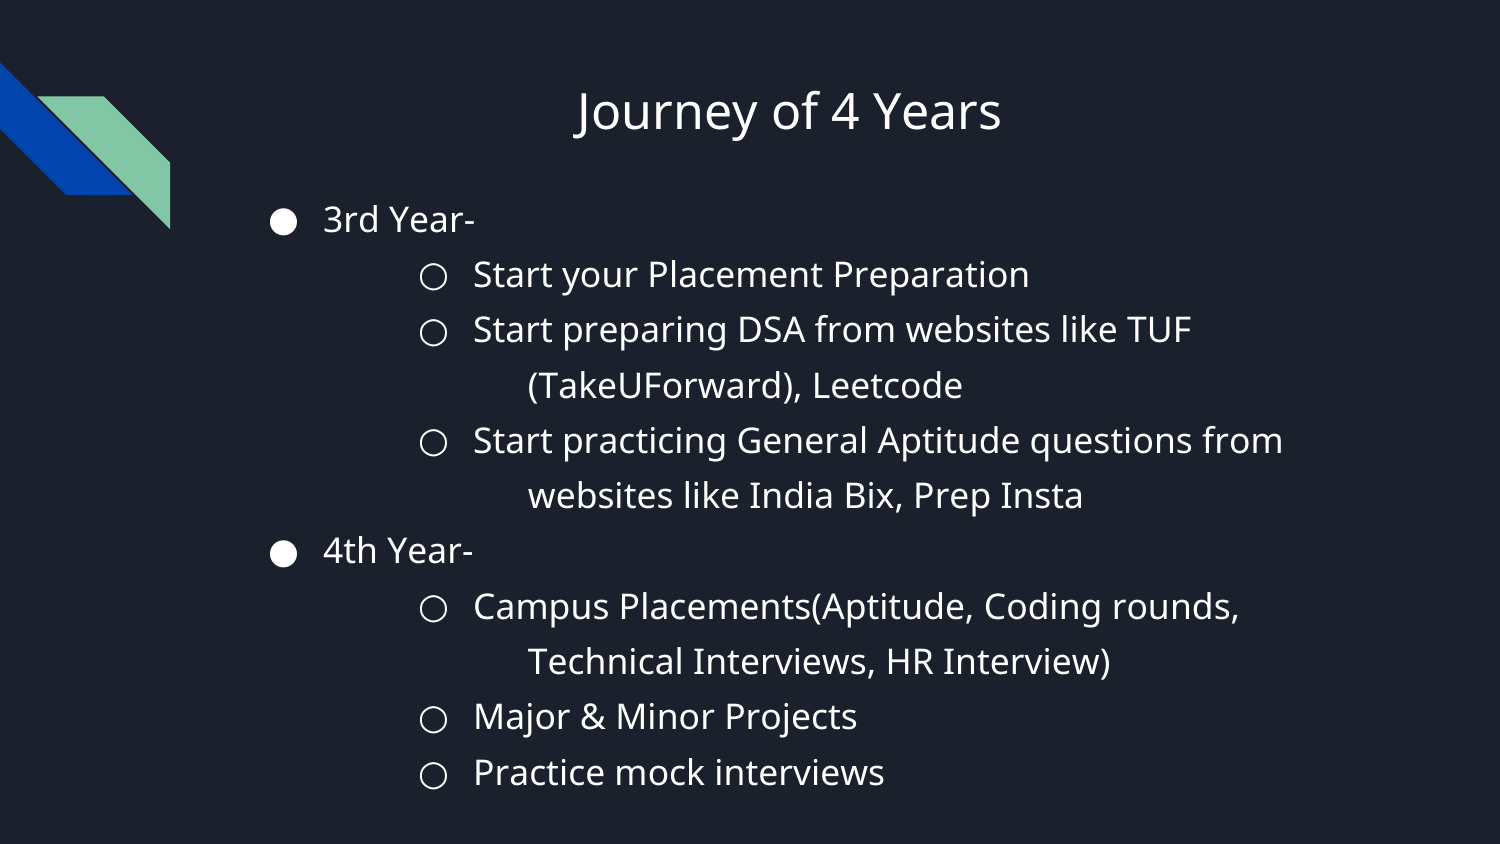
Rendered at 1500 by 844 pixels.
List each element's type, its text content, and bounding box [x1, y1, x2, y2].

title Journey of 4 Years [212, 64, 1368, 168]
list 3rd Year- Start your Placement Preparation Start preparing DSA from websites like TUF (TakeUForward), Leetcode Start practicing General Aptitude questions from websites like India Bix, Prep Insta 4th Year- Campus Placements(Aptitude, Coding rounds, Technical Interviews, HR Interview) Major & Minor Projects Practice mock interviews [212, 168, 1368, 844]
